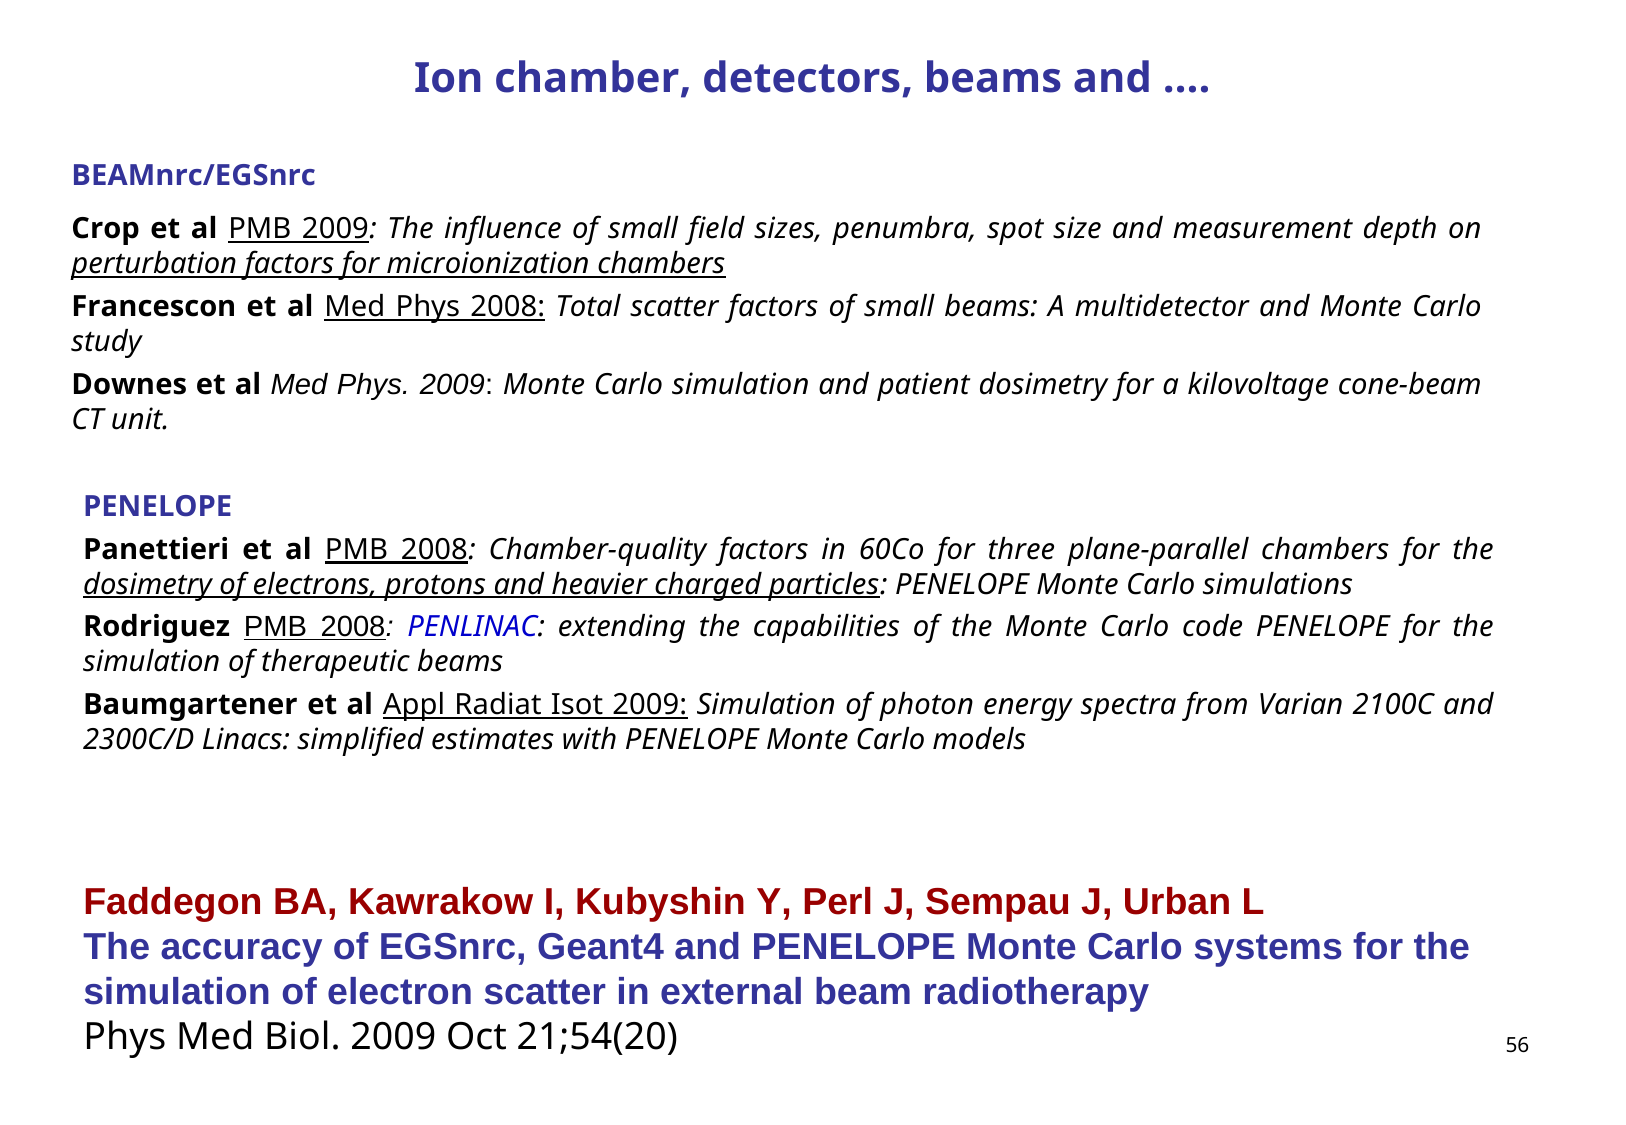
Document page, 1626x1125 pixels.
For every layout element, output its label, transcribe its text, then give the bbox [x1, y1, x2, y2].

text_box BEAMnrc/EGSnrc Crop et al PMB 2009: The influence of small field sizes, penumbra, spot size and measurement depth on perturbation factors for microionization chambers Francescon et al Med Phys 2008: Total scatter factors of small beams: A multidetector and Monte Carlo study Downes et al Med Phys. 2009: Monte Carlo simulation and patient dosimetry for a kilovoltage cone-beam CT unit. [56, 148, 1498, 443]
text_box PENELOPE Panettieri et al PMB 2008: Chamber-quality factors in 60Co for three plane-parallel chambers for the dosimetry of electrons, protons and heavier charged particles: PENELOPE Monte Carlo simulations Rodriguez PMB 2008: PENLINAC: extending the capabilities of the Monte Carlo code PENELOPE for the simulation of therapeutic beams Baumgartener et al Appl Radiat Isot 2009: Simulation of photon energy spectra from Varian 2100C and 2300C/D Linacs: simplified estimates with PENELOPE Monte Carlo models [68, 479, 1510, 764]
text_box Faddegon BA, Kawrakow I, Kubyshin Y, Perl J, Sempau J, Urban L The accuracy of EGSnrc, Geant4 and PENELOPE Monte Carlo systems for the simulation of electron scatter in external beam radiotherapy Phys Med Biol. 2009 Oct 21;54(20) [68, 869, 1522, 1065]
text_box Ion chamber, detectors, beams and …. [292, 42, 1333, 109]
